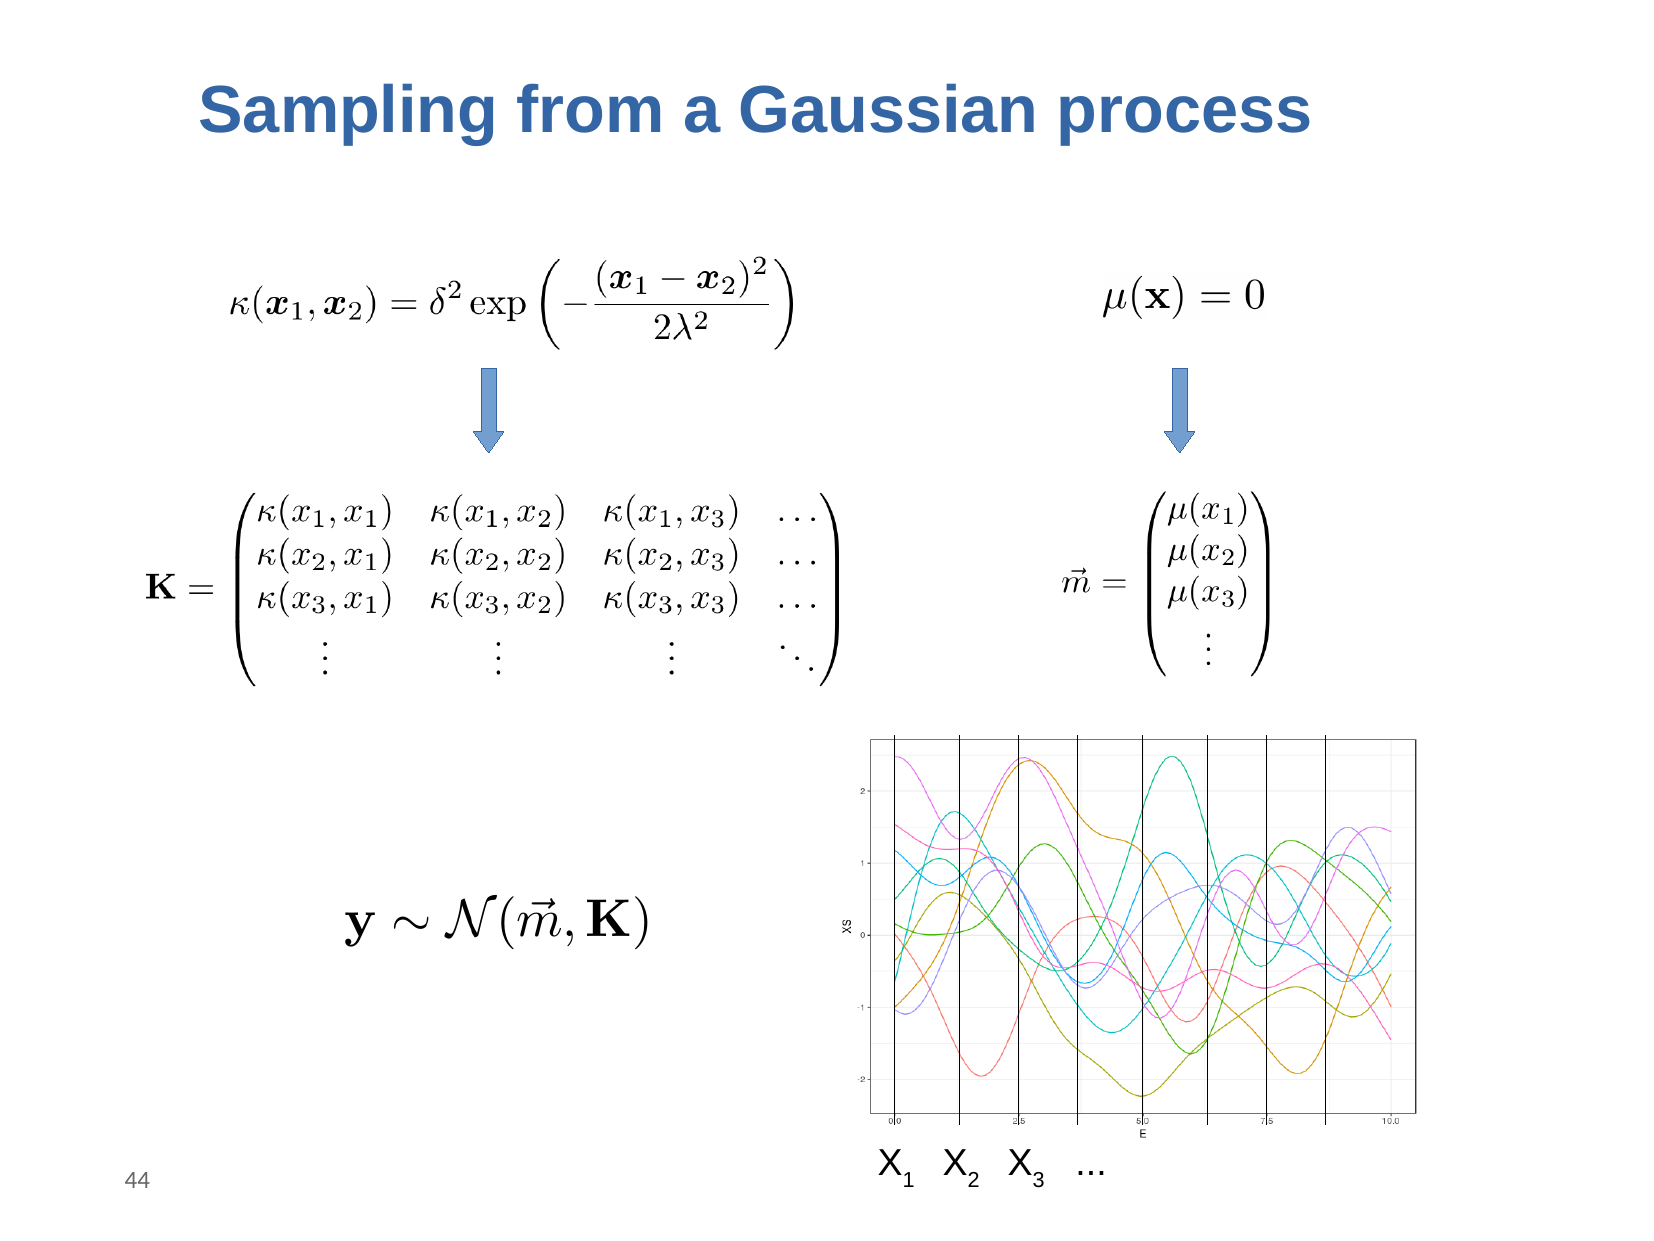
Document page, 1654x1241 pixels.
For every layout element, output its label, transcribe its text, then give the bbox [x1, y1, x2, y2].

title Sampling from a Gaussian process [147, 5, 1365, 213]
text_box [473, 368, 504, 453]
picture [1053, 482, 1279, 683]
picture [135, 485, 847, 693]
text_box X1 [863, 1133, 927, 1200]
picture [1101, 273, 1267, 321]
text_box X3 [992, 1133, 1060, 1200]
text_box ... [1060, 1133, 1122, 1191]
text_box X2 [927, 1133, 992, 1200]
picture [226, 254, 796, 351]
text_box [1164, 368, 1195, 453]
picture [839, 735, 1418, 1140]
picture [336, 886, 652, 952]
